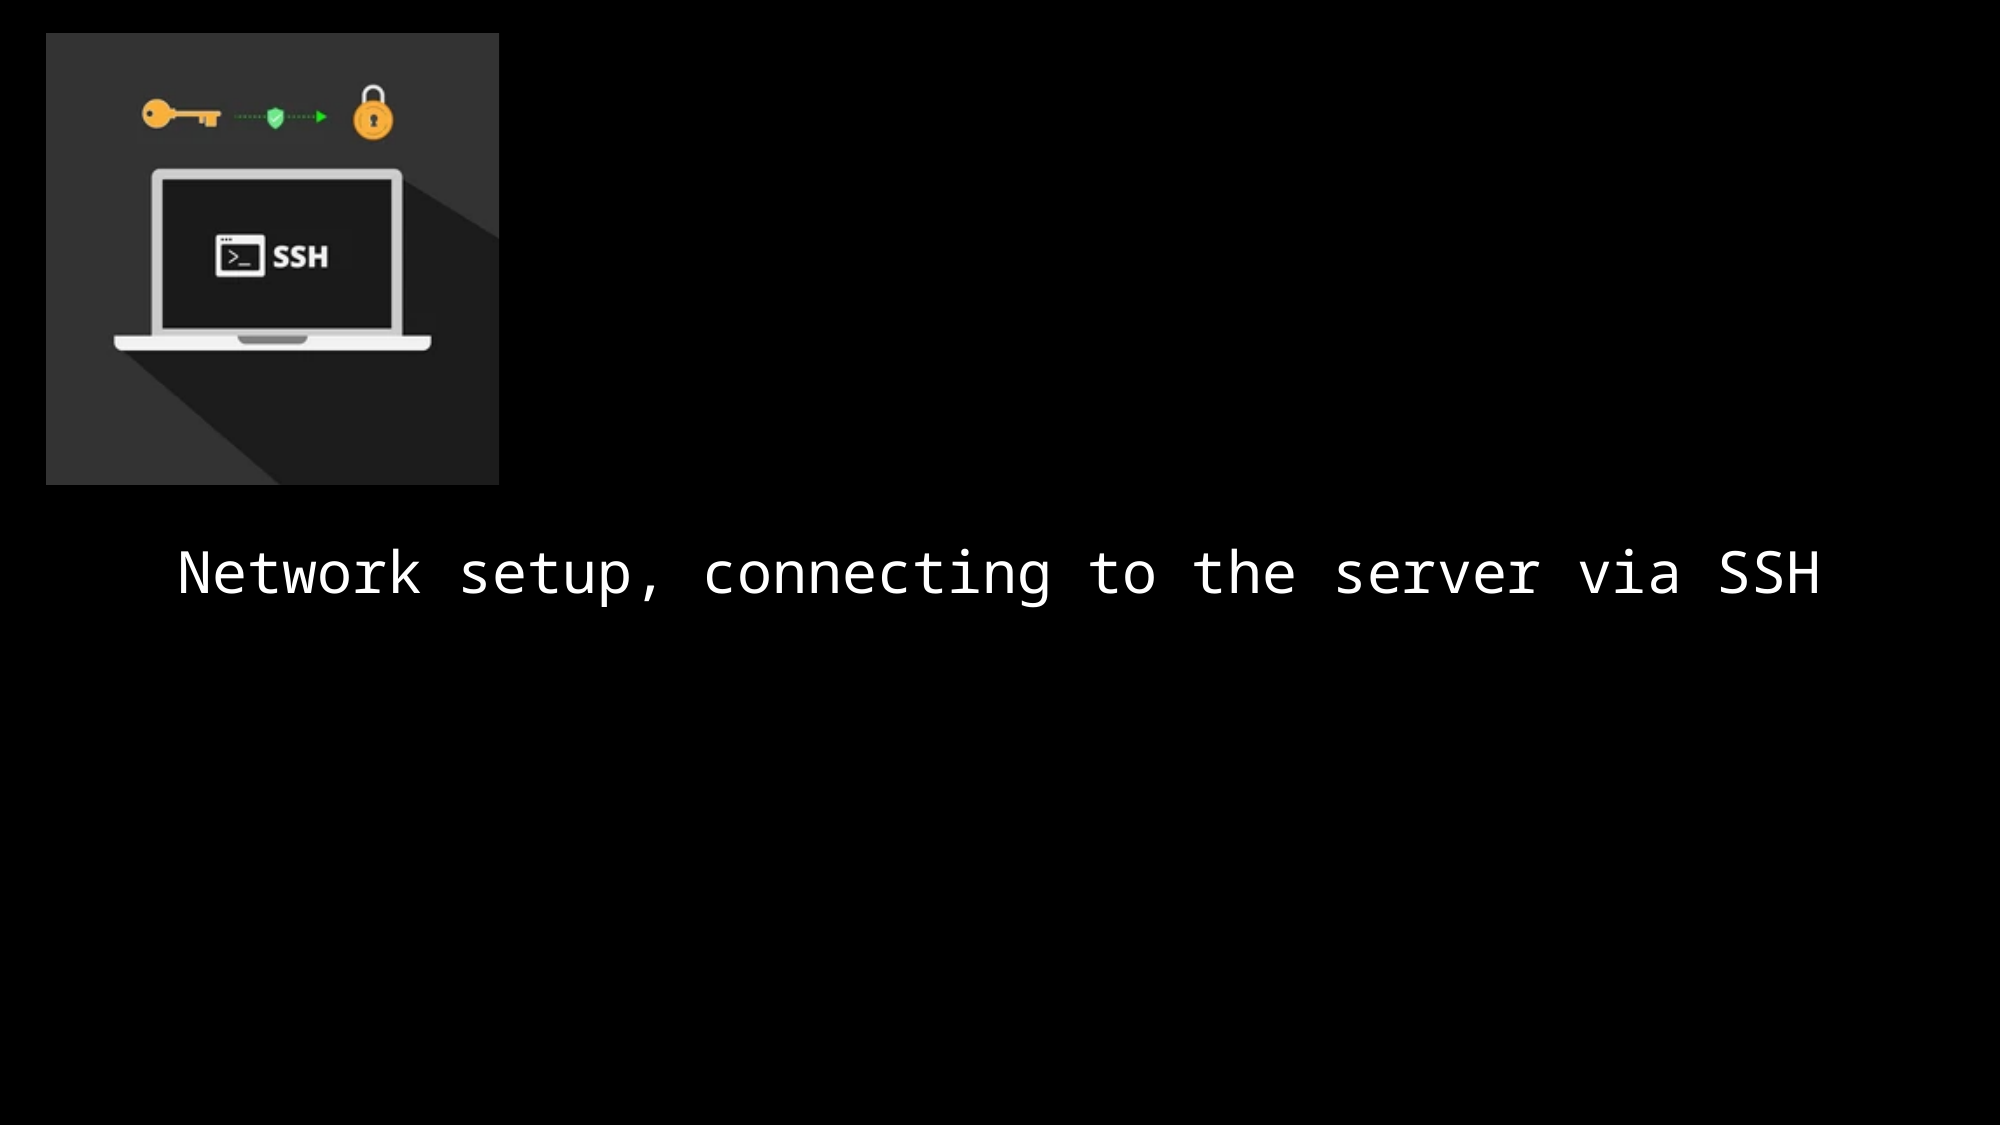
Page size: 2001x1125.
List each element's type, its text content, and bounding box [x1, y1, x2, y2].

text_box Network setup, connecting to the server via SSH [115, 527, 1885, 613]
picture [46, 33, 500, 485]
